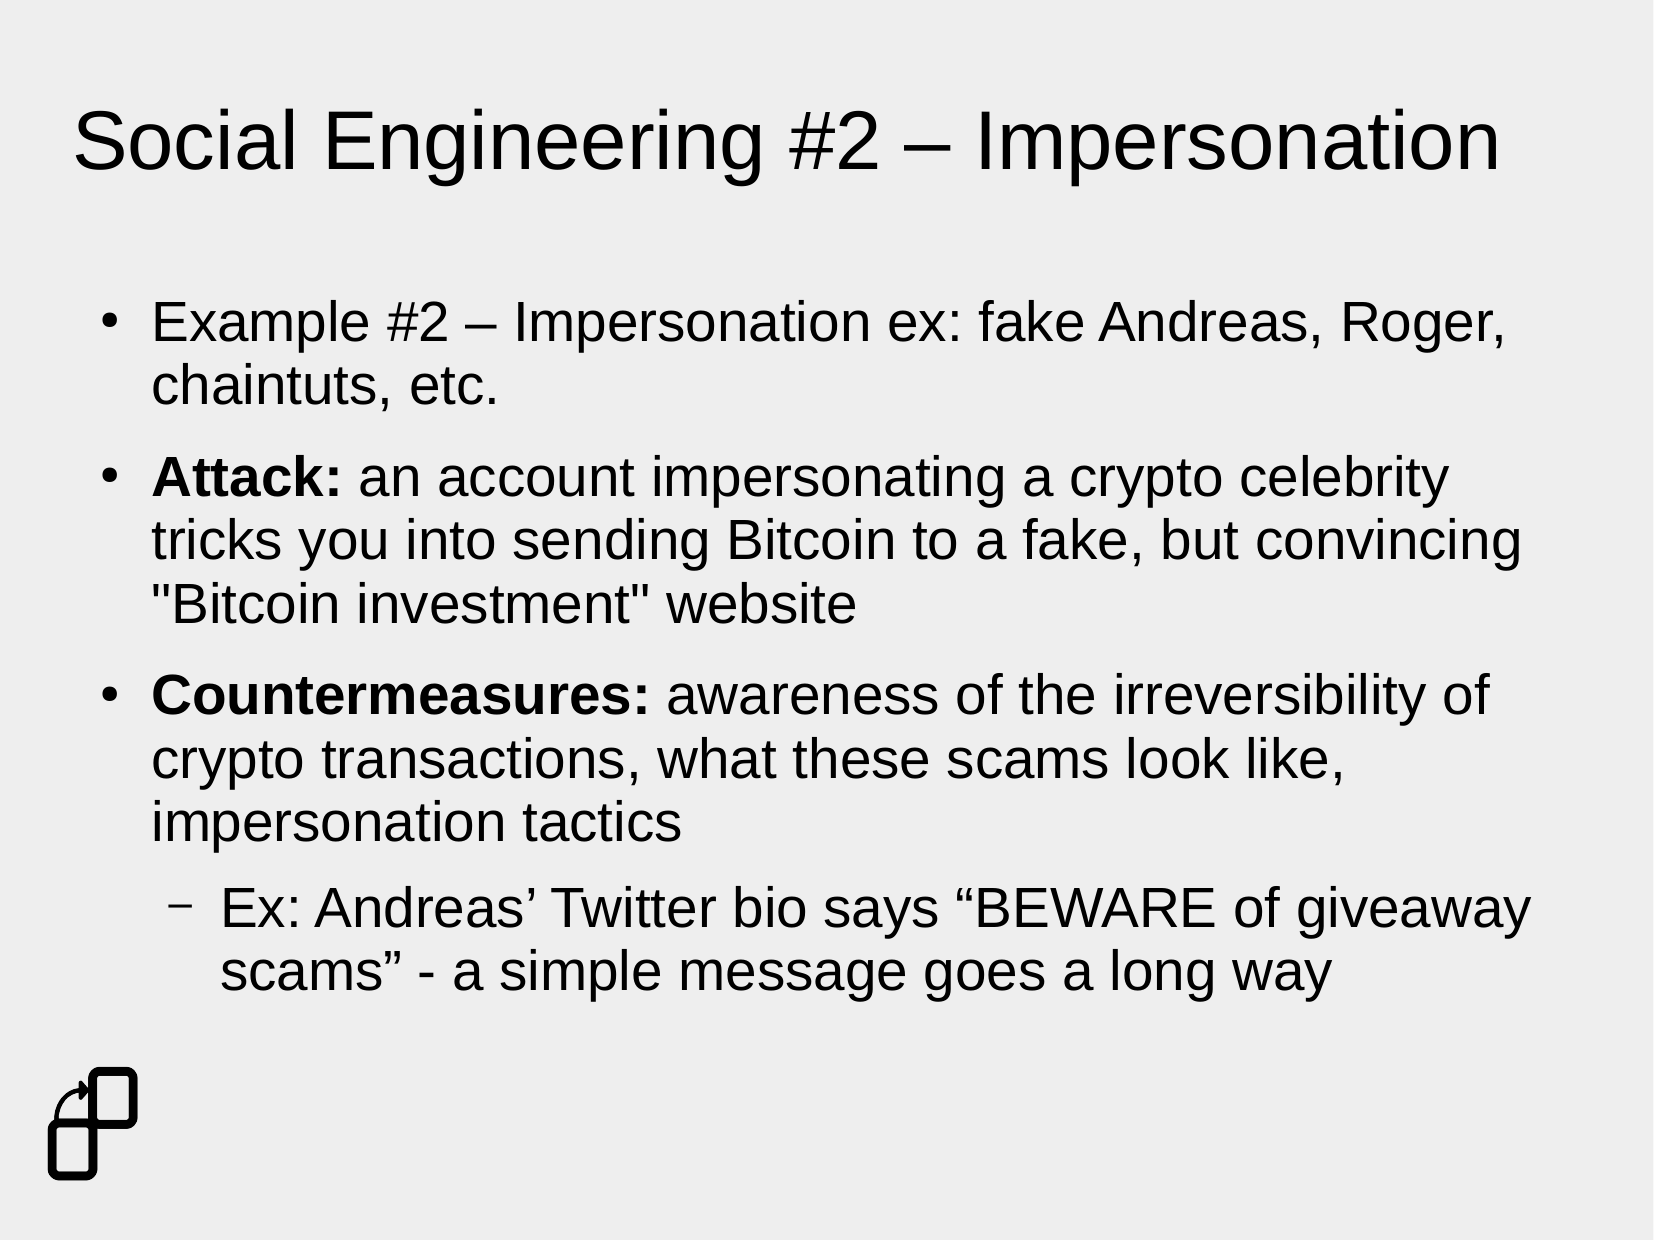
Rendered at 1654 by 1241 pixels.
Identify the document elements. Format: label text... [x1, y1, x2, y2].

text_box Social Engineering #2 – Impersonation [57, 87, 1546, 196]
list Example #2 – Impersonation ex: fake Andreas, Roger, chaintuts, etc. Attack: an account impersonating a crypto celebrity tricks you into sending Bitcoin to a fake, but convincing "Bitcoin investment" website Countermeasures: awareness of the irreversibility of crypto transactions, what these scams look like, impersonation tactics Ex: Andreas’ Twitter bio says “BEWARE of giveaway scams” - a simple message goes a long way [82, 290, 1571, 1010]
picture [30, 1062, 153, 1186]
